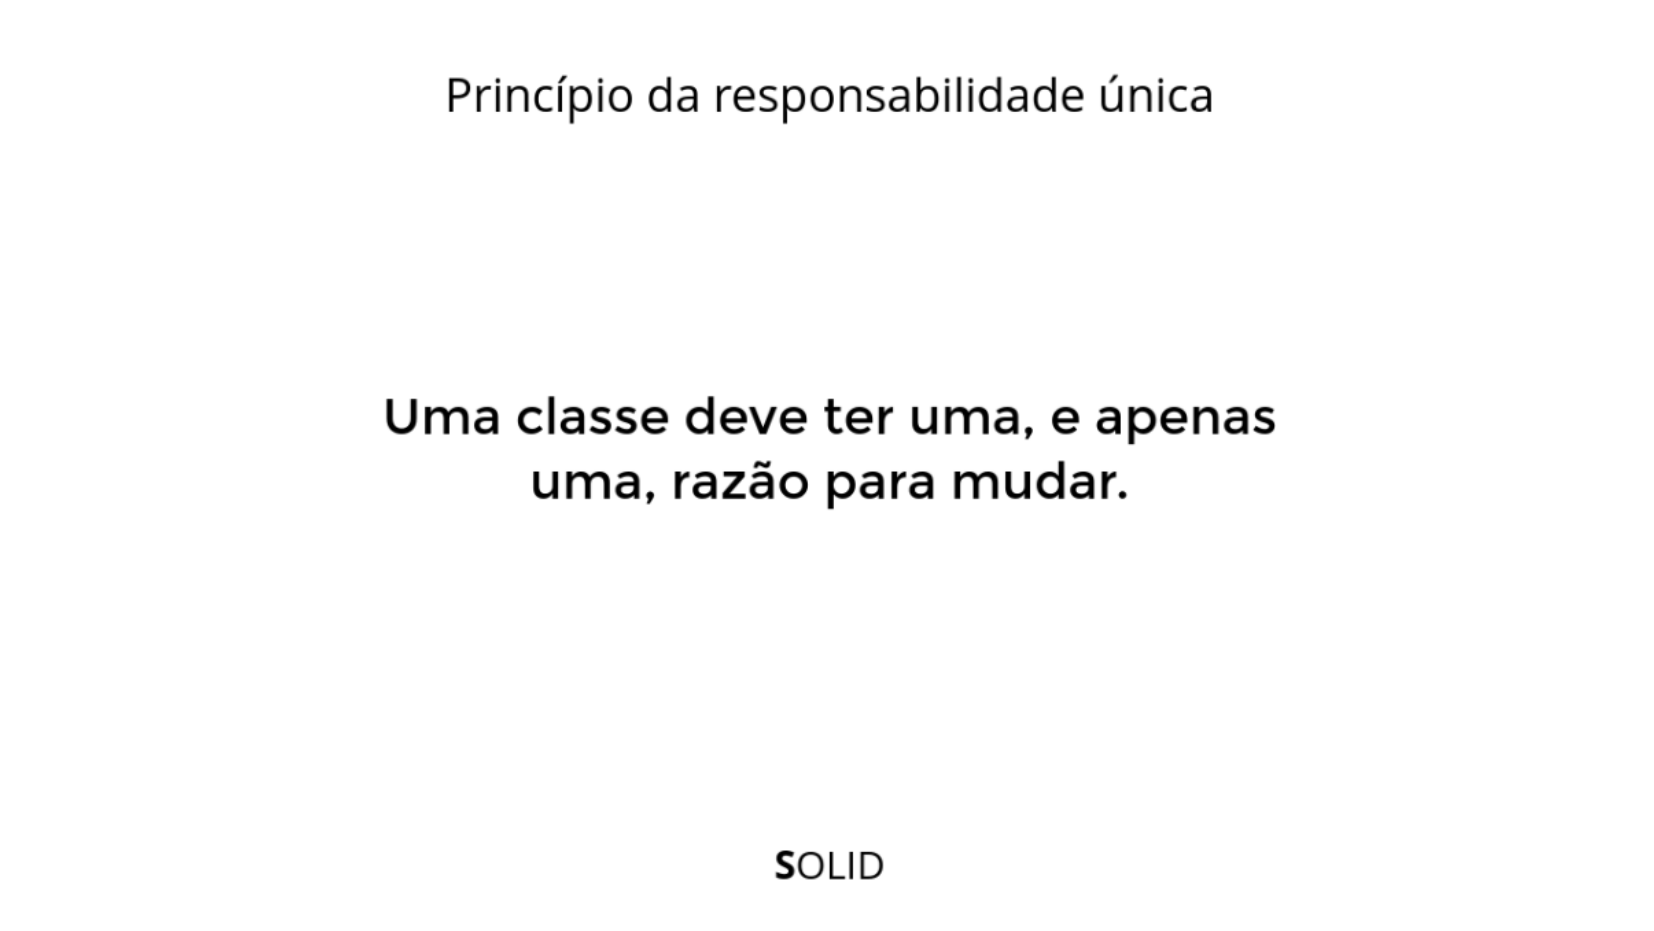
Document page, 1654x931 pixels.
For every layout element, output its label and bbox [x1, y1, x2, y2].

picture [263, 0, 1394, 930]
